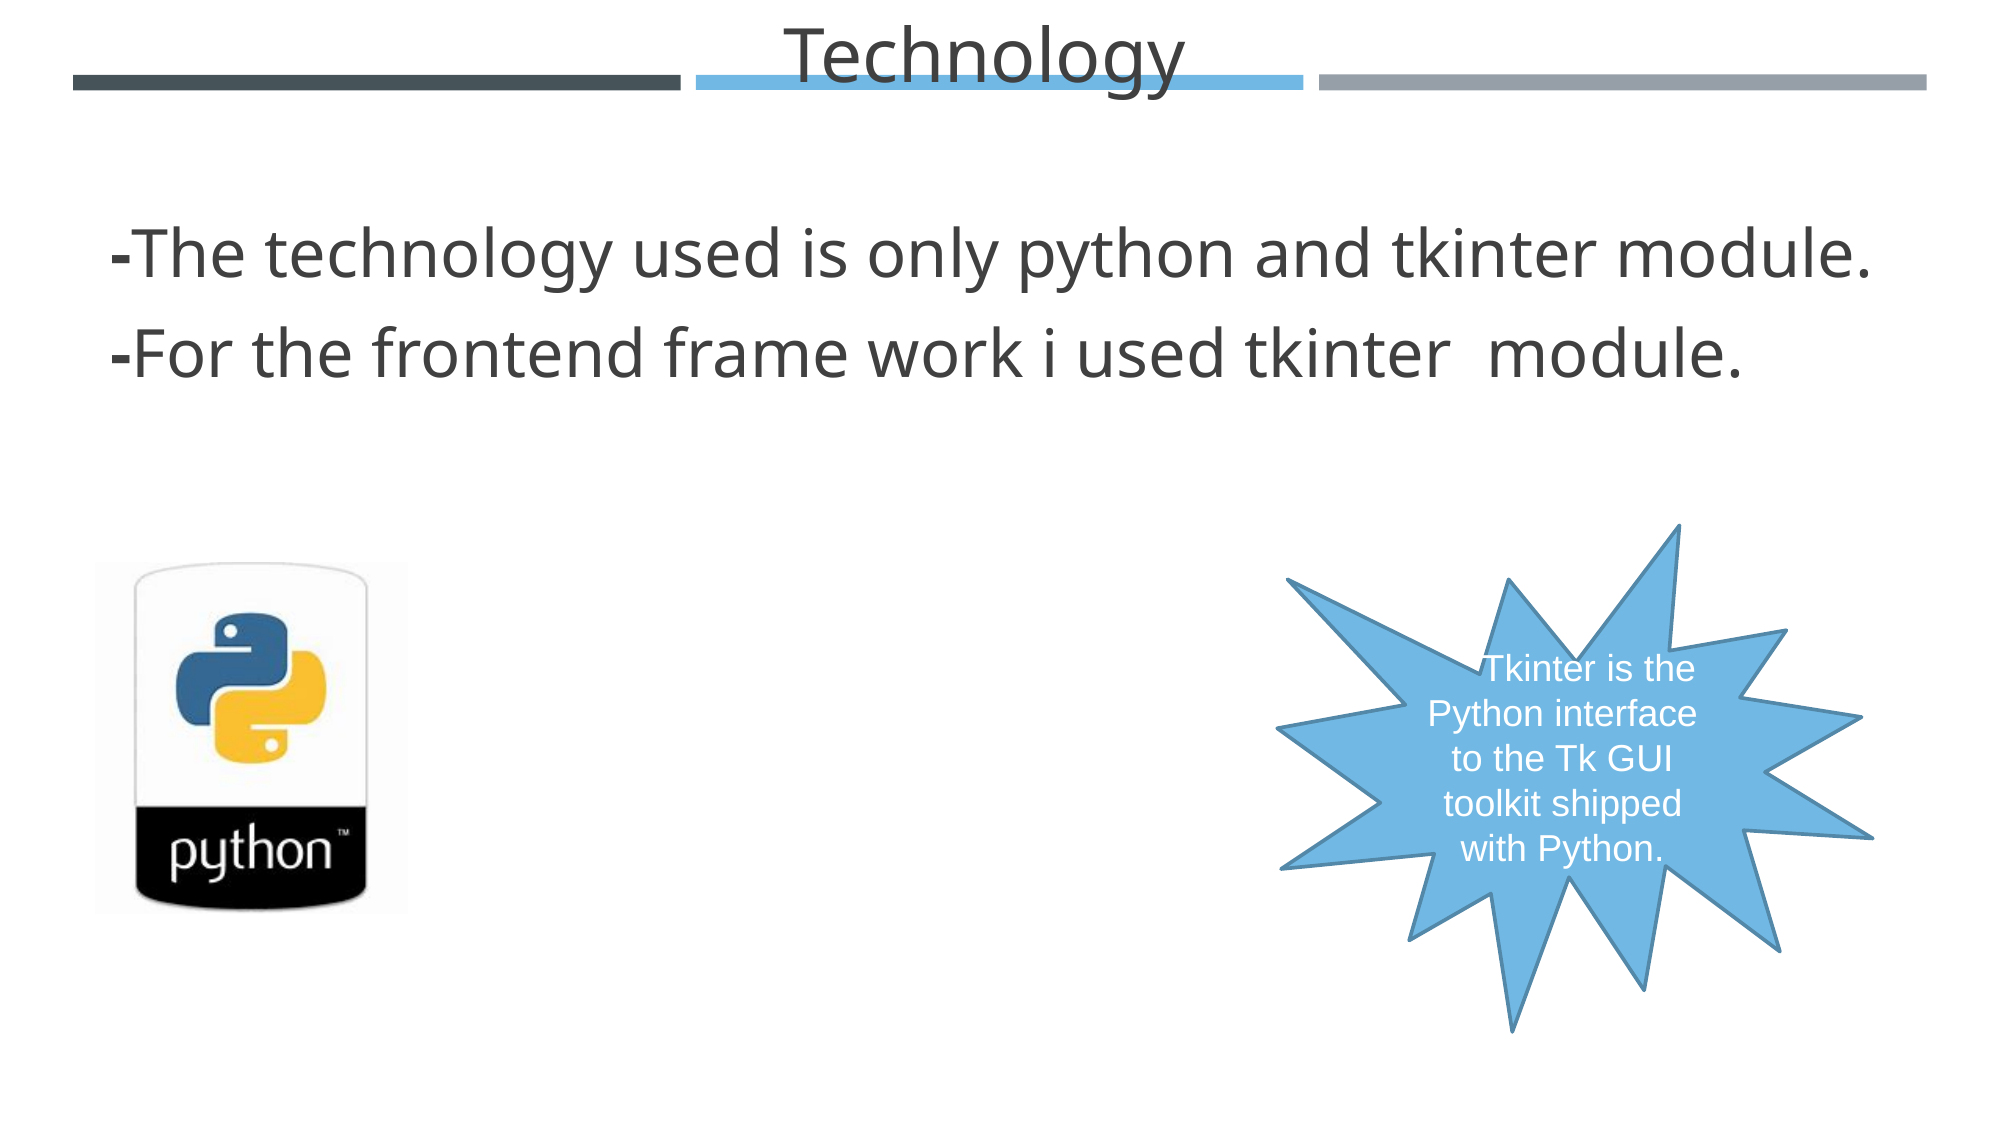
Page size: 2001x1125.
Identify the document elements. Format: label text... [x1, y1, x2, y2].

title Technology [768, 0, 1905, 195]
list -The technology used is only python and tkinter module. -For the frontend frame work i used tkinter module. [95, 195, 1905, 599]
text_box Tkinter is the Python interface to the Tk GUI toolkit shipped with Python. [1277, 525, 1873, 1032]
picture [95, 562, 408, 914]
